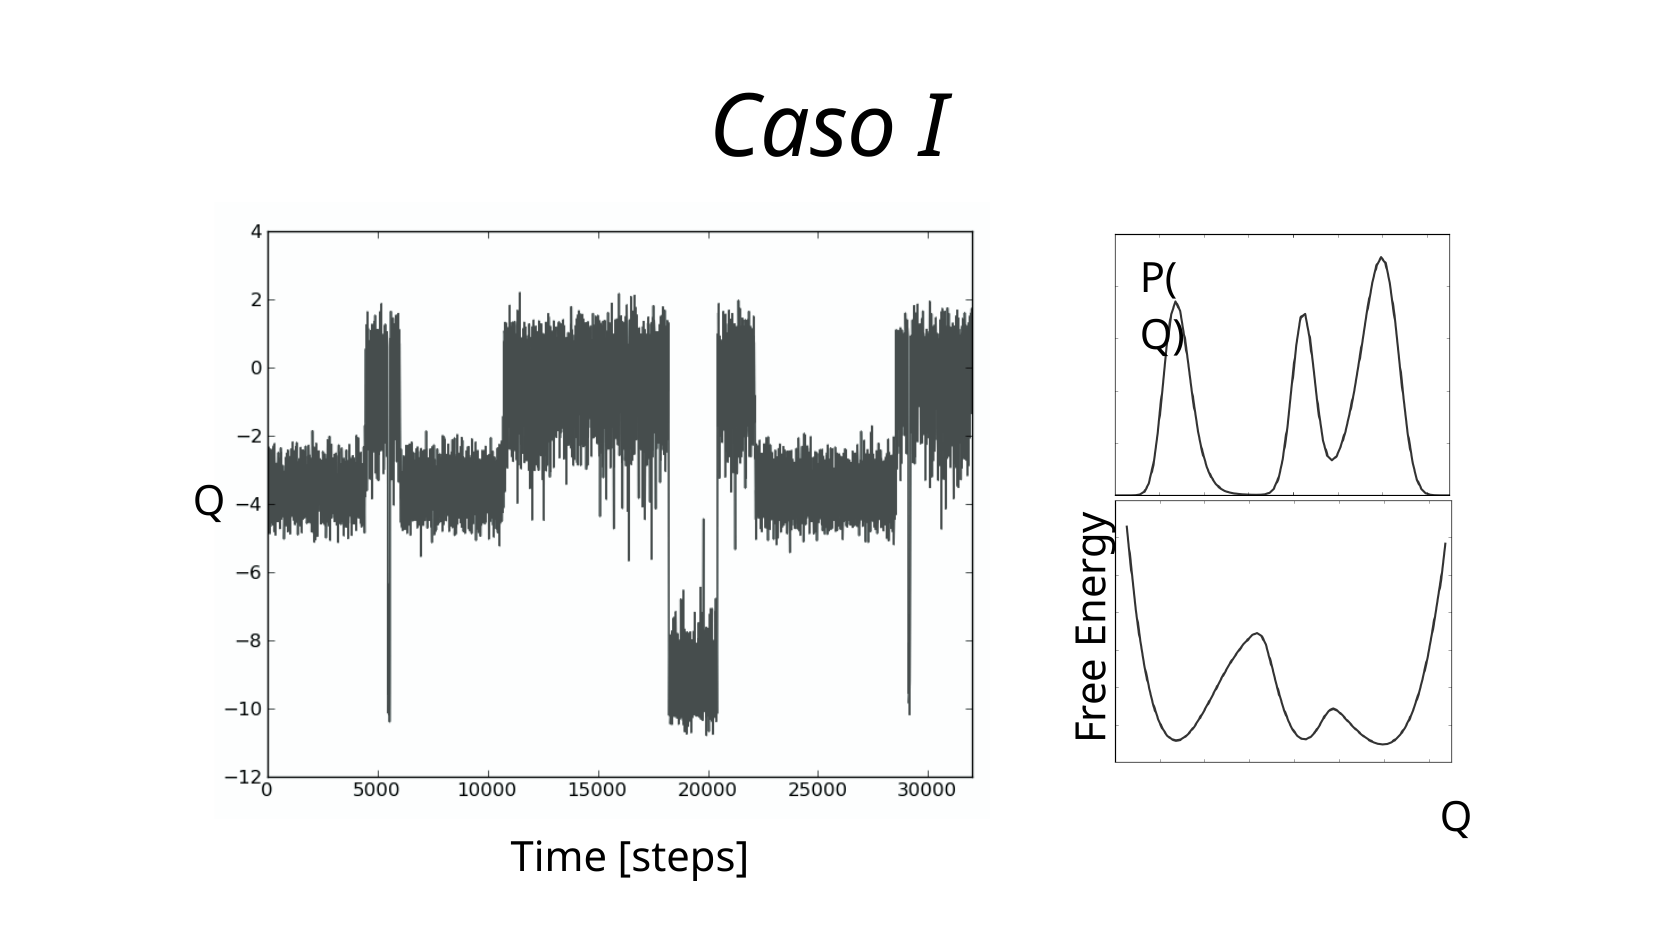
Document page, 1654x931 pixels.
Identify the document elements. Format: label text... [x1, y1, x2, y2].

picture [1113, 497, 1454, 764]
text_box Free Energy [1053, 490, 1108, 759]
text_box P(Q) [1125, 240, 1225, 294]
text_box Time [steps] [495, 819, 777, 874]
text_box Q [1425, 779, 1492, 834]
text_box Q [178, 462, 245, 518]
picture [1113, 231, 1454, 496]
text_box Caso I [123, 55, 1534, 159]
picture [214, 202, 991, 819]
